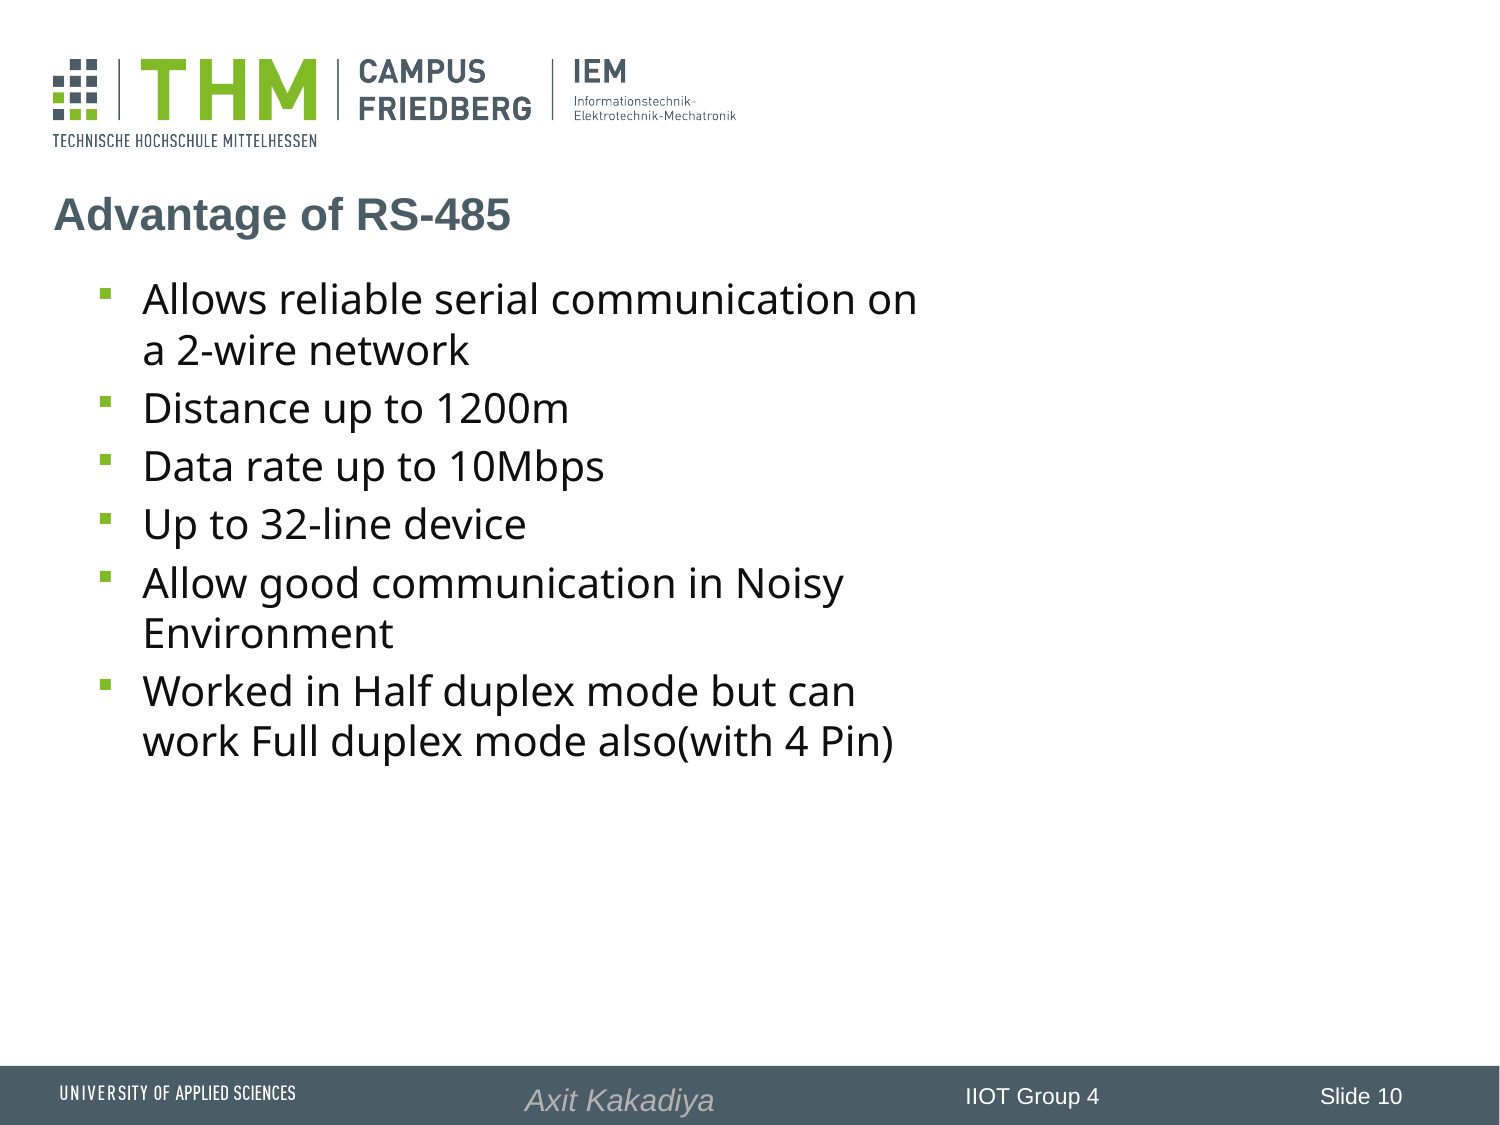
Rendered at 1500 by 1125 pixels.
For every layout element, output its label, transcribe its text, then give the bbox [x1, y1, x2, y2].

title Advantage of RS-485 [53, 177, 1447, 272]
picture [59, 1082, 296, 1104]
list Allows reliable serial communication on a 2-wire network Distance up to 1200m Data rate up to 10Mbps Up to 32-line device Allow good communication in Noisy Environment Worked in Half duplex mode but can work Full duplex mode also(with 4 Pin) [53, 265, 963, 1024]
text_box Axit Kakadiya [413, 1075, 827, 1125]
picture [53, 59, 736, 147]
